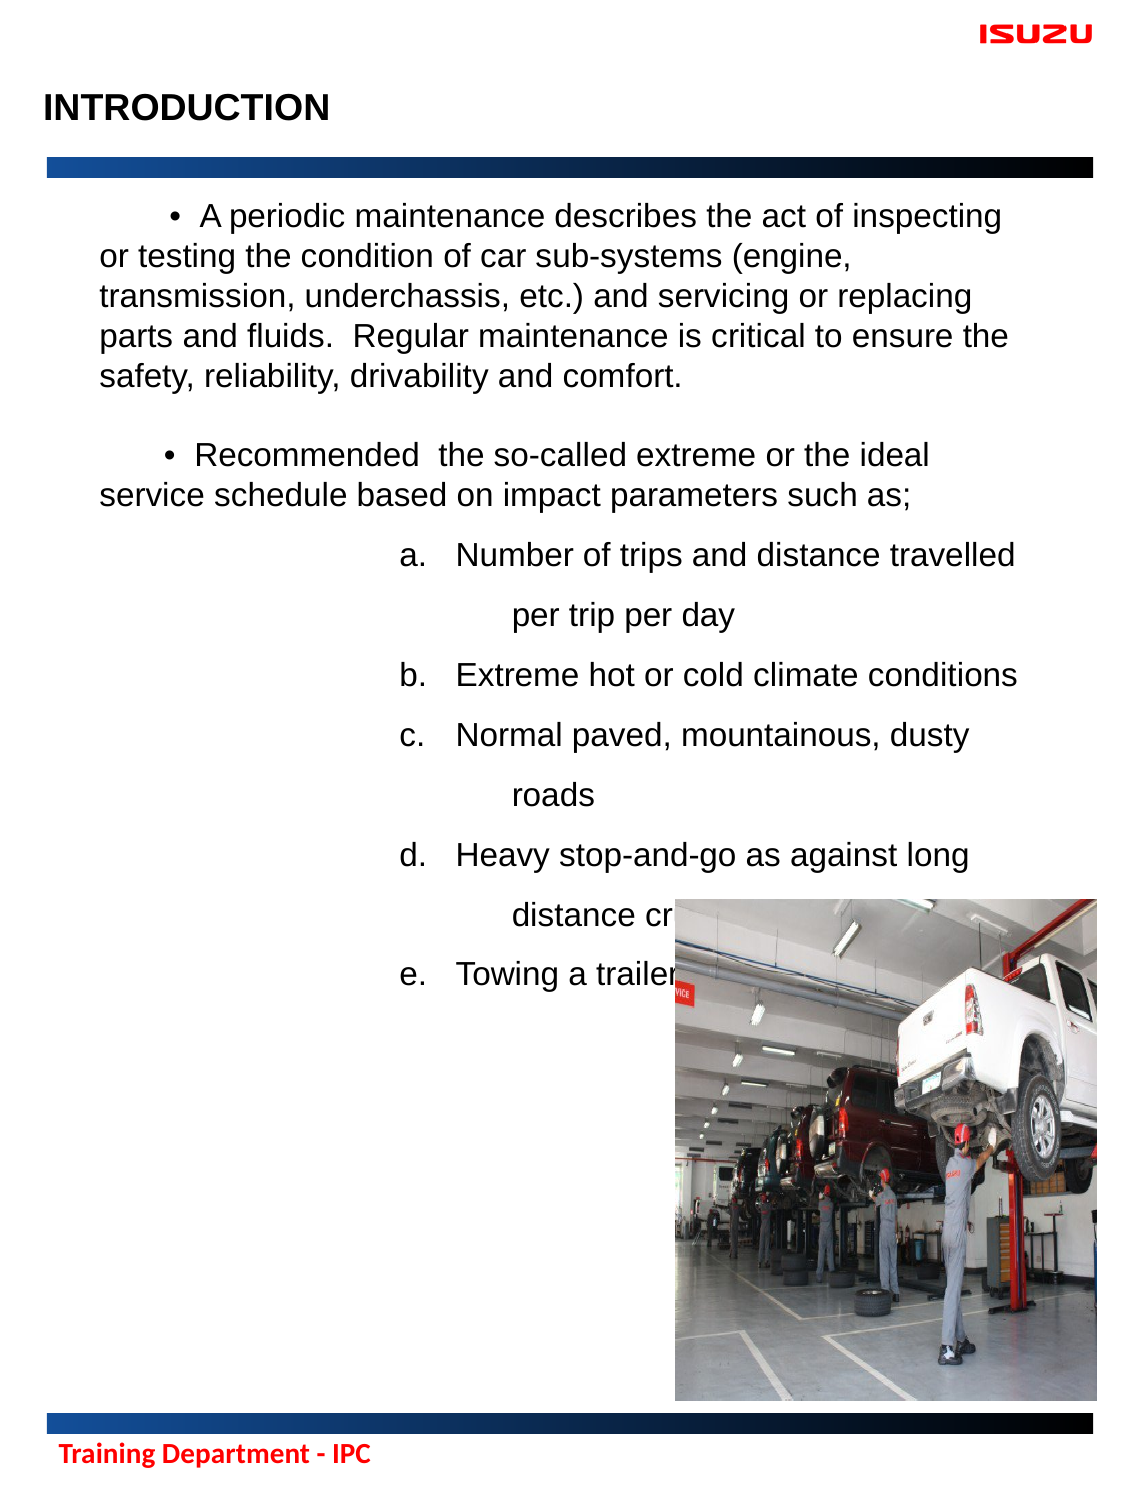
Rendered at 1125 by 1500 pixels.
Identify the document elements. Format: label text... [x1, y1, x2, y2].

picture [675, 900, 1097, 1401]
text_box INTRODUCTION [28, 52, 535, 136]
text_box • A periodic maintenance describes the act of inspecting or testing the condition of car sub-systems (engine, transmission, underchassis, etc.) and servicing or replacing parts and fluids. Regular maintenance is critical to ensure the safety, reliability, drivability and comfort. • Recommended the so-called extreme or the ideal service schedule based on impact parameters such as; Number of trips and distance travelled per trip per day Extreme hot or cold climate conditions Normal paved, mountainous, dusty roads Heavy stop-and-go as against long distance cruising Towing a trailer or other heavy loads [84, 166, 1051, 985]
